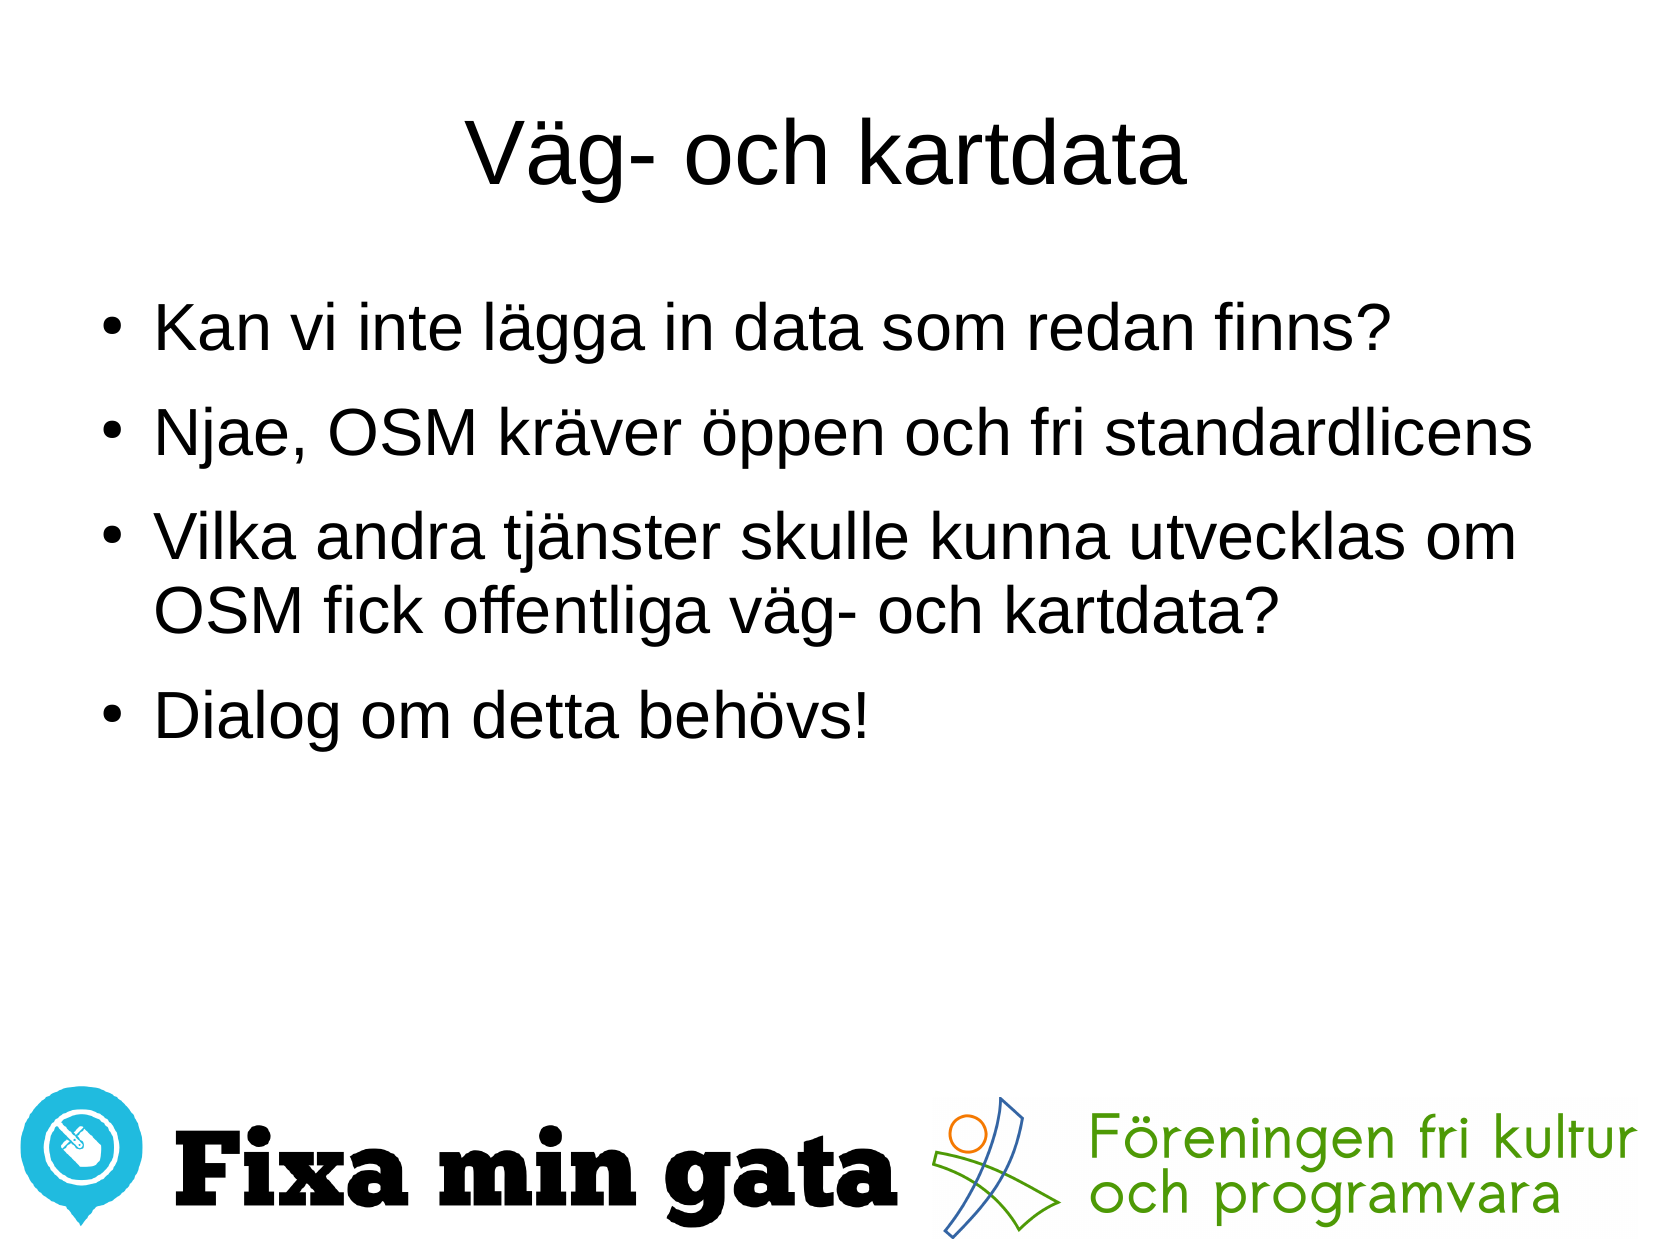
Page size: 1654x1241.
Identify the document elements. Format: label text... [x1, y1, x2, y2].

picture [4, 1079, 910, 1236]
picture [932, 1097, 1638, 1239]
list Kan vi inte lägga in data som redan finns? Njae, OSM kräver öppen och fri standardlicens Vilka andra tjänster skulle kunna utvecklas om OSM fick offentliga väg- och kartdata? Dialog om detta behövs! [82, 290, 1538, 1010]
title Väg- och kartdata [82, 49, 1571, 257]
